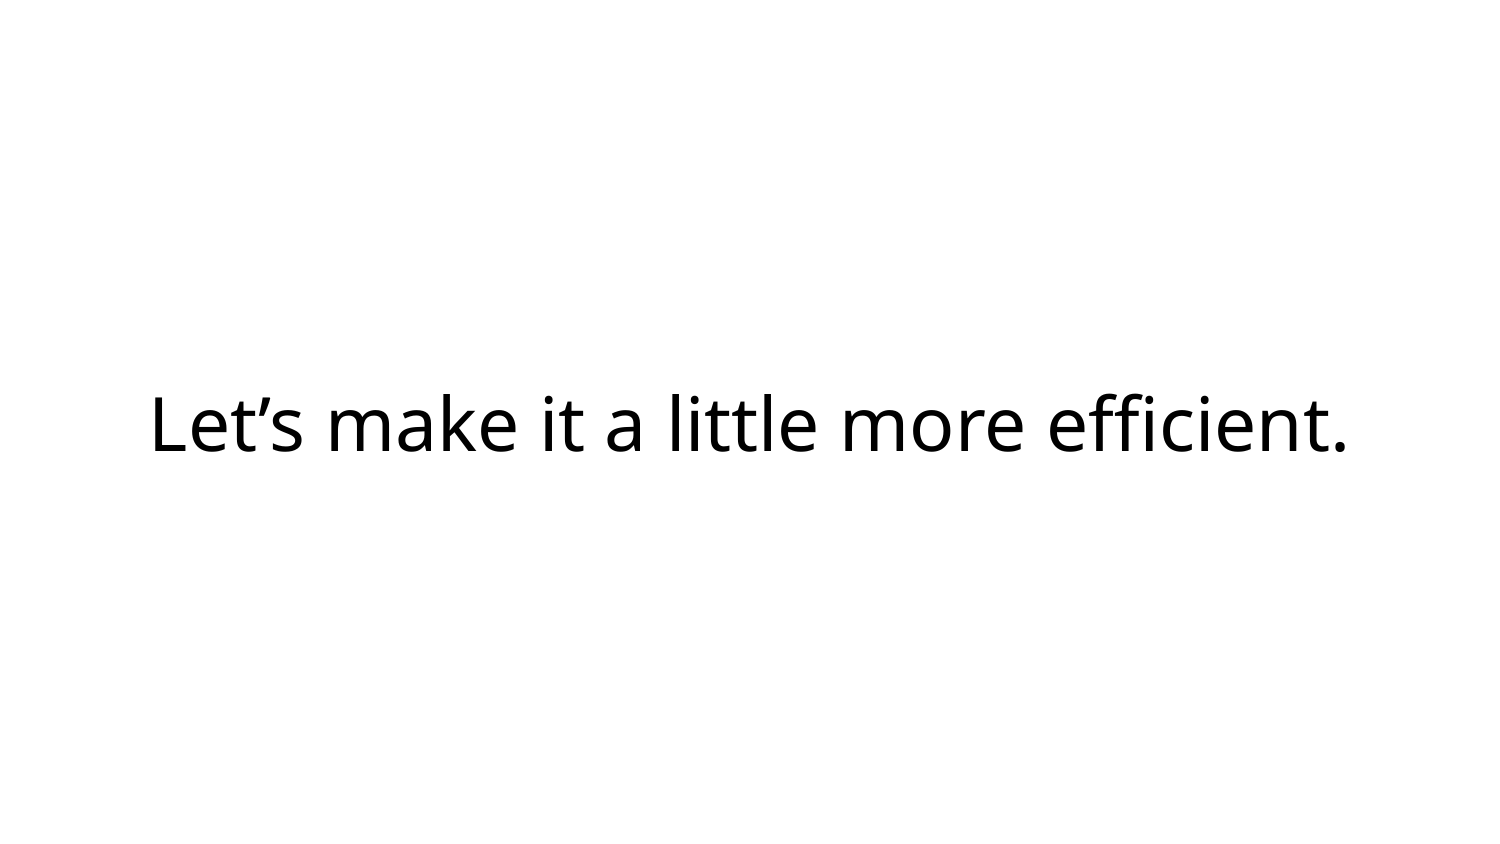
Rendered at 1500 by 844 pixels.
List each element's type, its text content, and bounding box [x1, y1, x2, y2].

title Let’s make it a little more efficient. [51, 352, 1449, 491]
